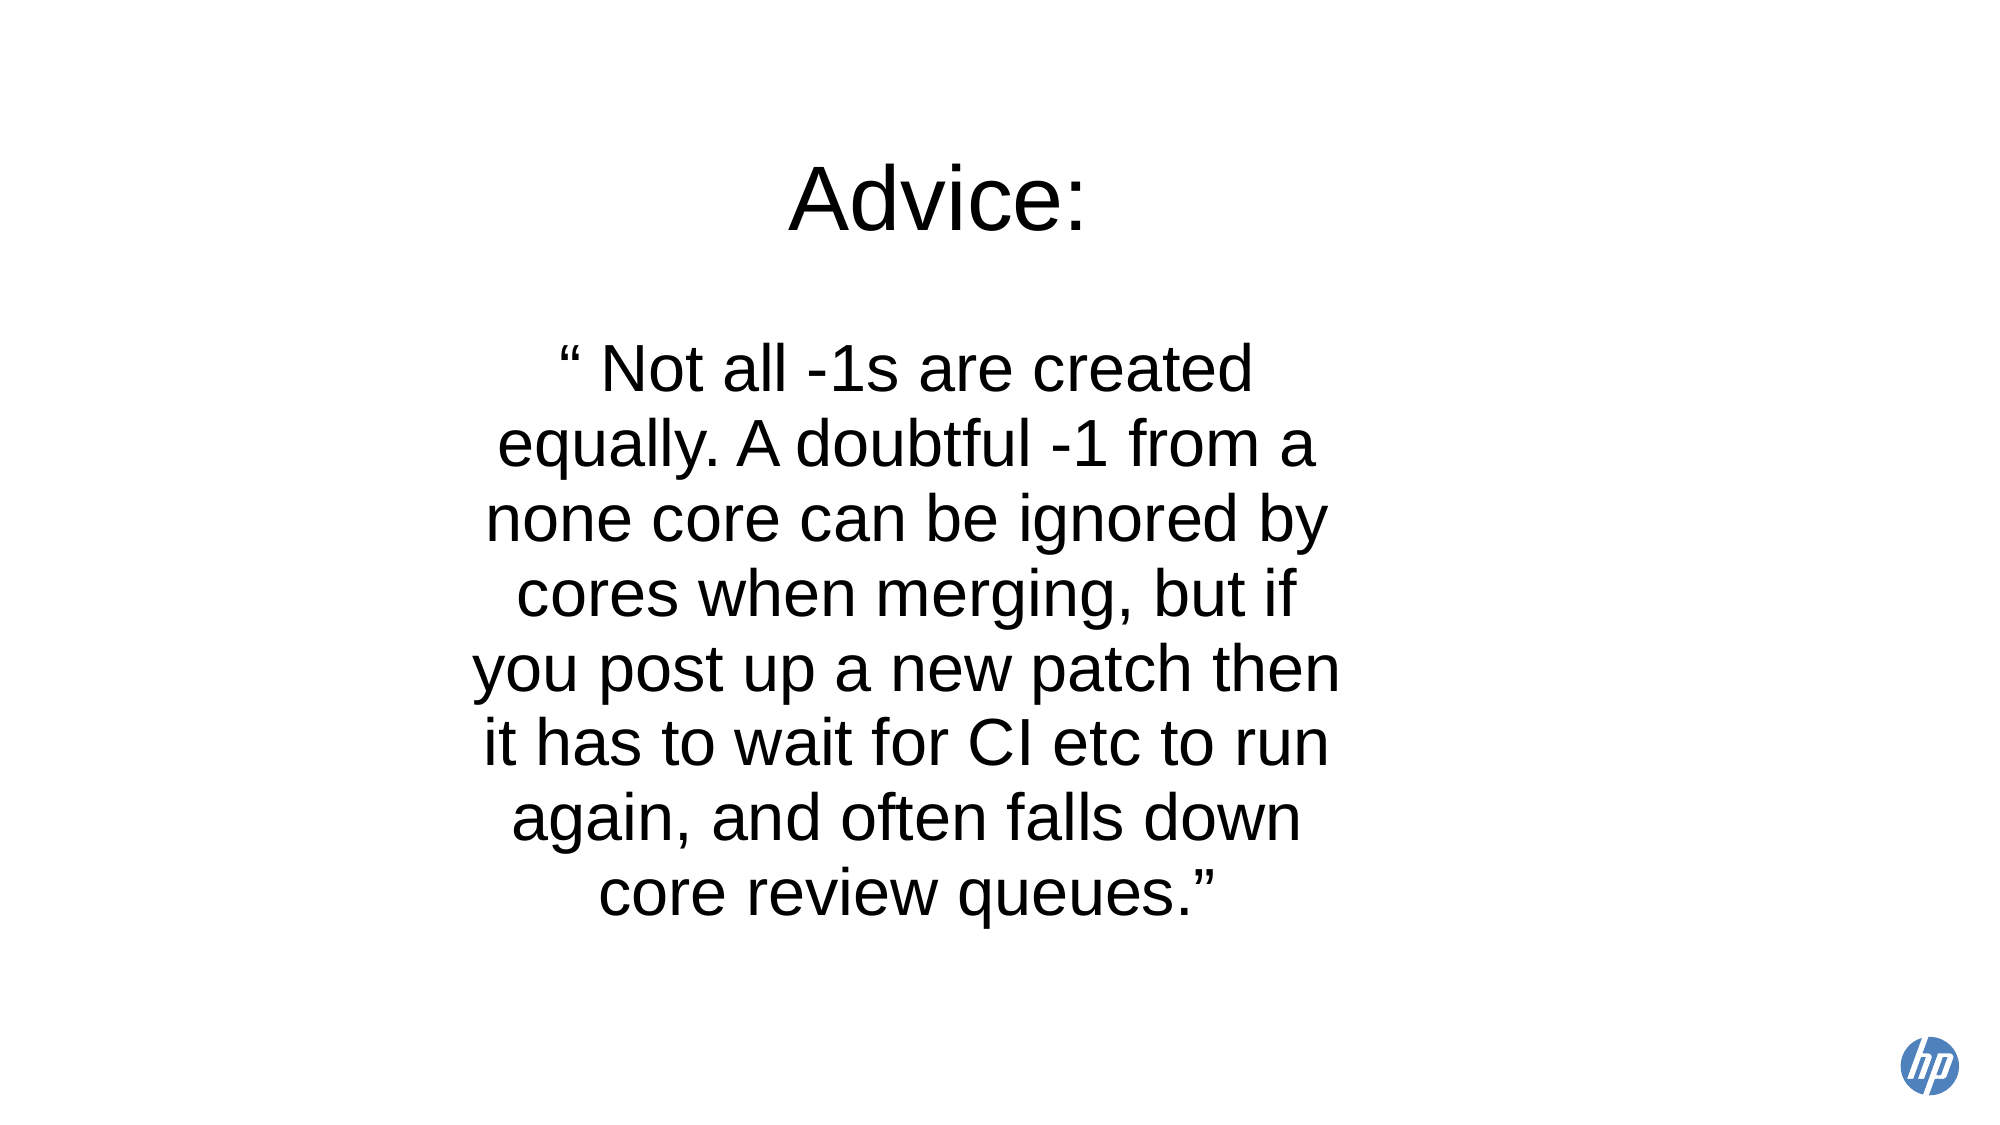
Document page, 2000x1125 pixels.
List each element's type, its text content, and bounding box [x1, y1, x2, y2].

subtitle “ Not all -1s are created equally. A doubtful -1 from a none core can be ignored by cores when merging, but if you post up a new patch then it has to wait for CI etc to run again, and often falls down core review queues.” [468, 304, 1347, 957]
title Advice: [189, 70, 1689, 326]
